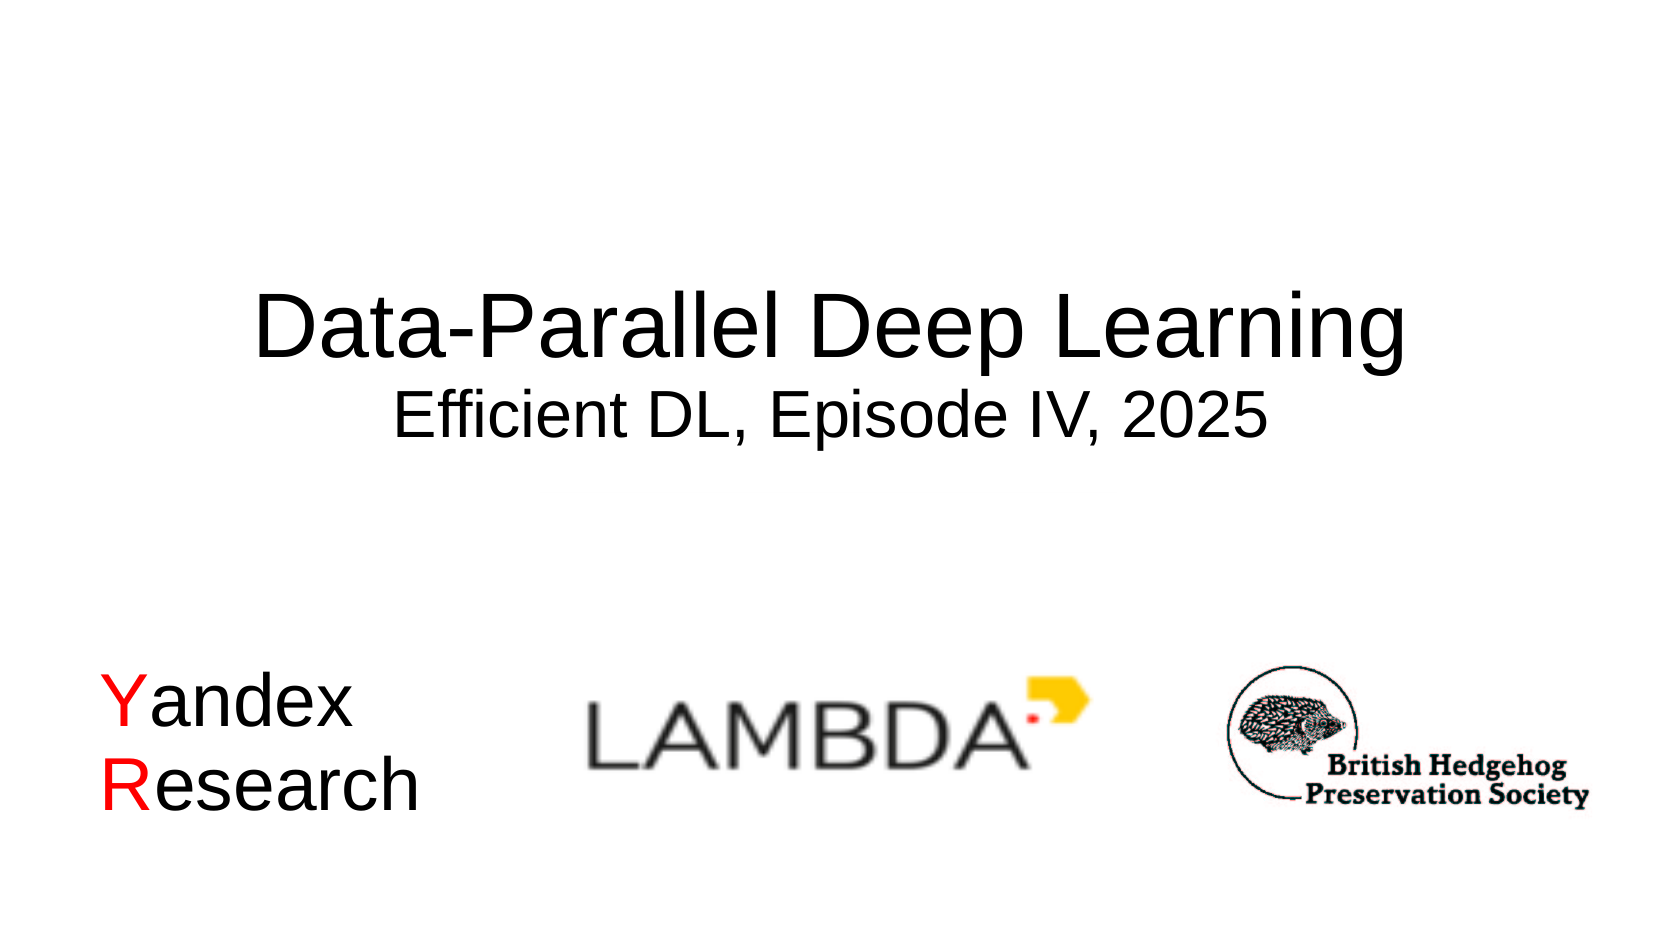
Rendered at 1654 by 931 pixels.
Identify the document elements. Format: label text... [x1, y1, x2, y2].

text_box Data-Parallel Deep Learning Efficient DL, Episode IV, 2025 [0, 157, 1654, 569]
picture [1169, 602, 1654, 931]
picture [540, 569, 1117, 931]
text_box Yandex Research [85, 651, 564, 872]
